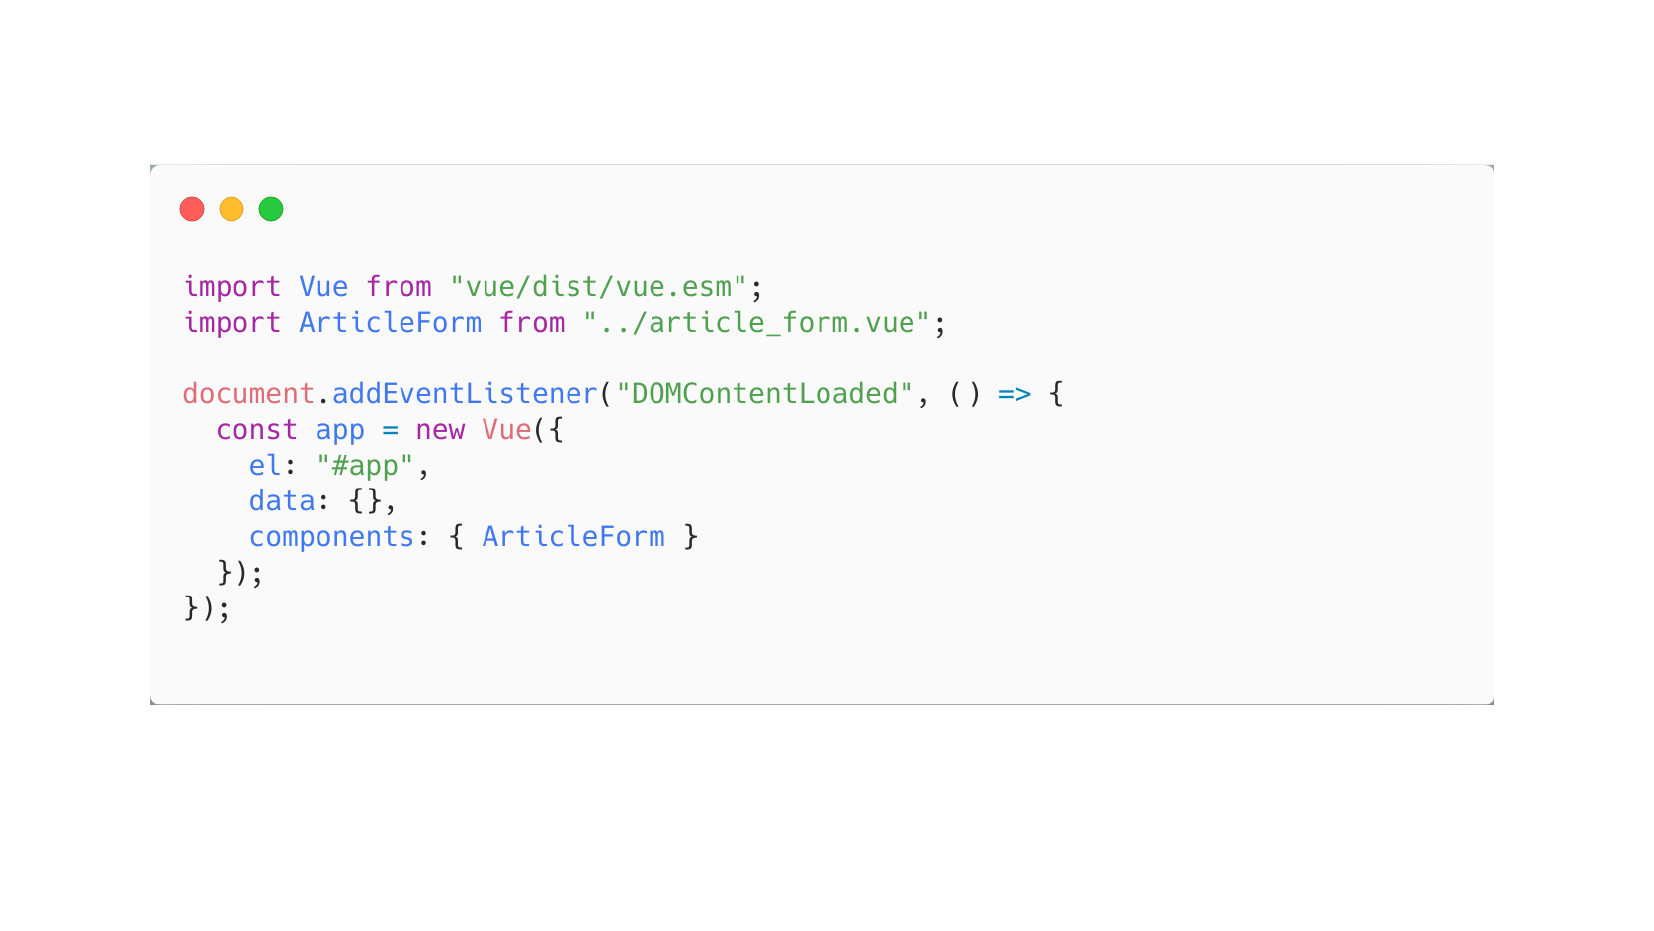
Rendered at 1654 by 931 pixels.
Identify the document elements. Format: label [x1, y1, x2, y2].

picture [150, 164, 1494, 705]
